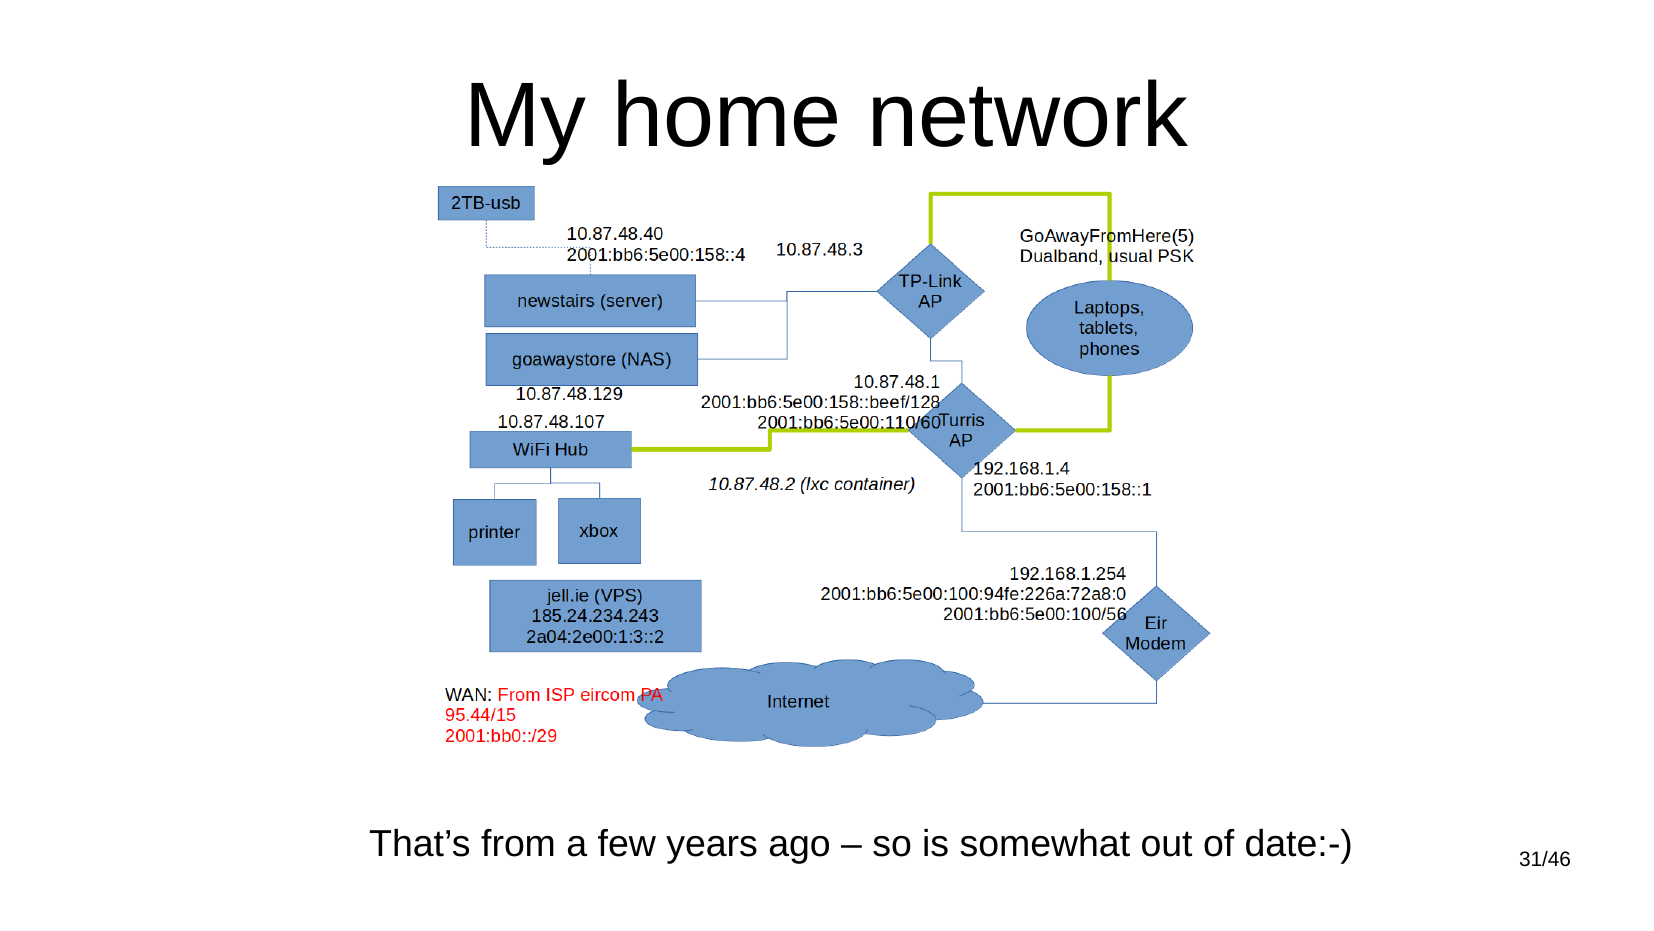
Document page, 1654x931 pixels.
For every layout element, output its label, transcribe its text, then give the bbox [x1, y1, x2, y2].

title My home network [82, 37, 1571, 193]
text_box That’s from a few years ago – so is somewhat out of date:-) [354, 814, 1369, 872]
picture [425, 165, 1218, 756]
